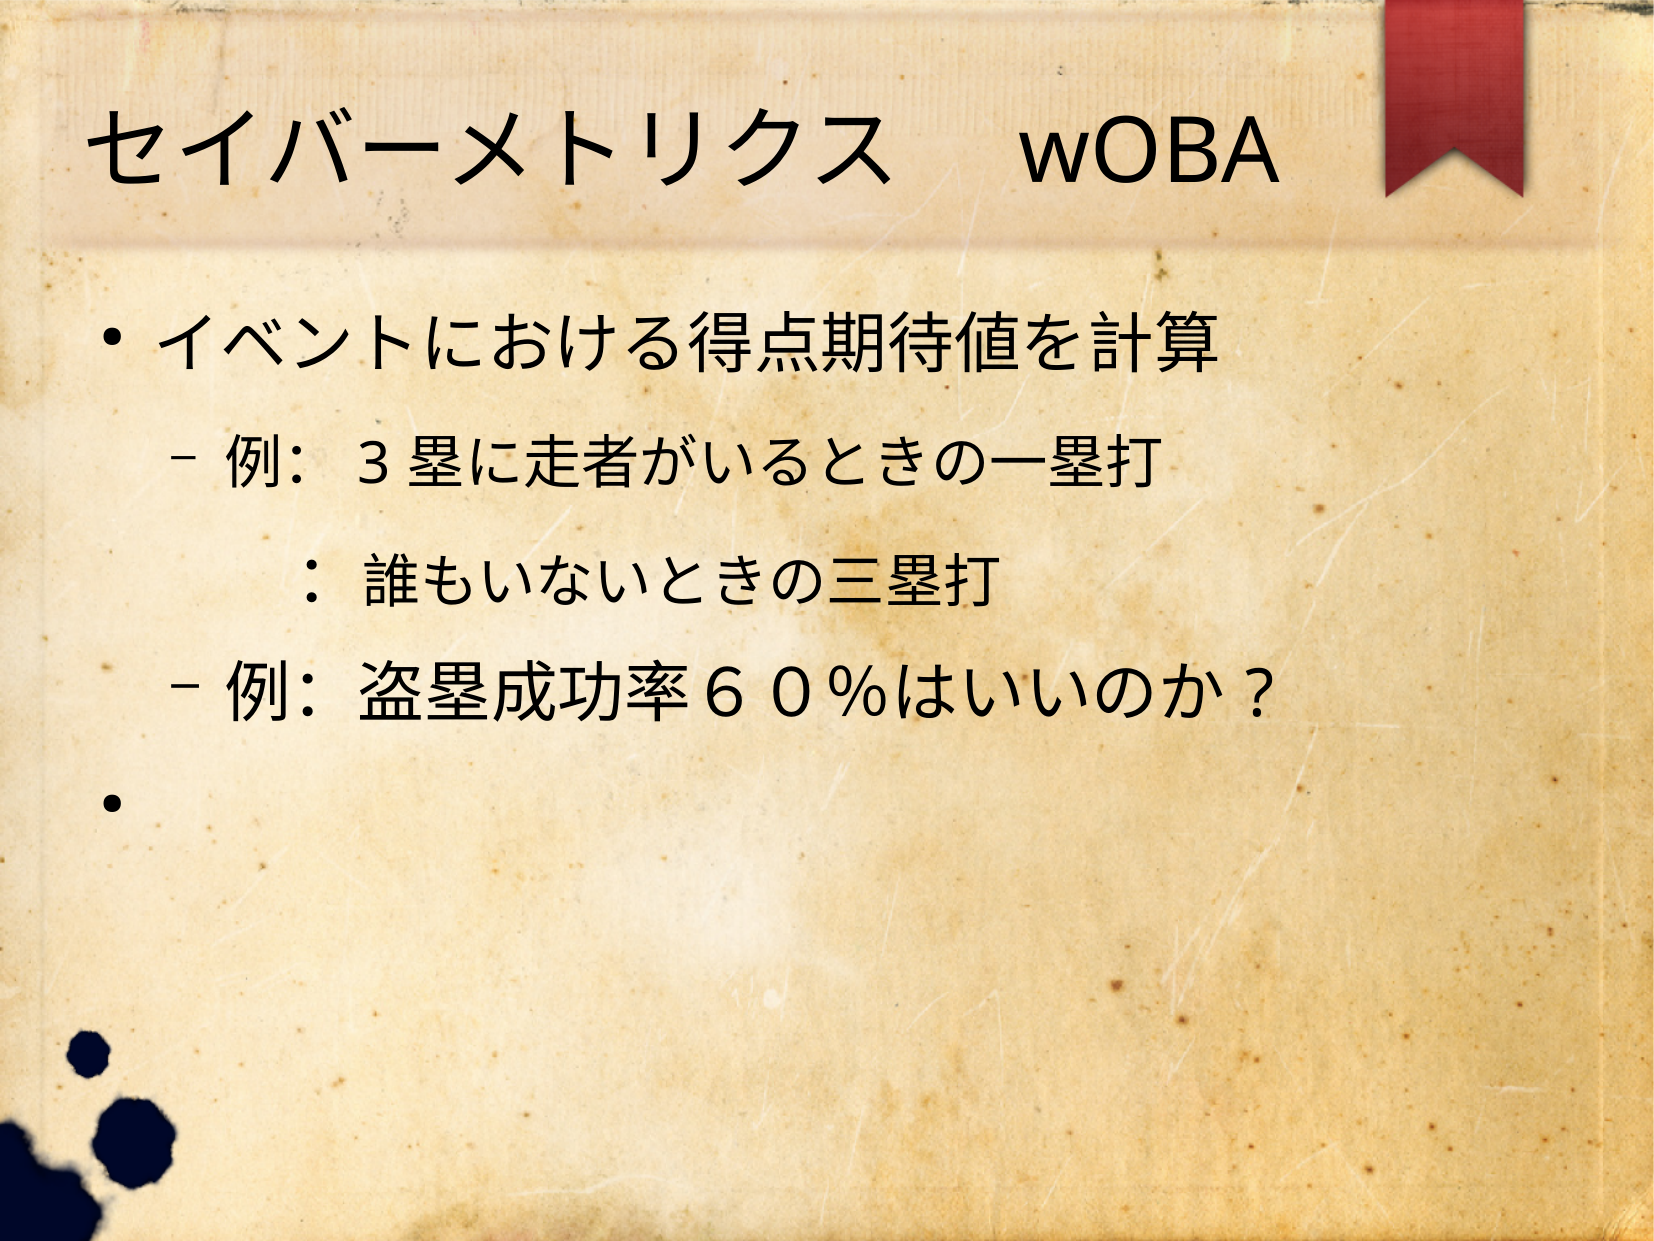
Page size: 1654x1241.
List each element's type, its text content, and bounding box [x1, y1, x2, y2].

picture [0, 0, 1654, 1241]
title セイバーメトリクス wOBA [82, 49, 1347, 237]
list イベントにおける得点期待値を計算 例：3塁に走者がいるときの一塁打 ：誰もいないときの三塁打 例：盗塁成功率６０％はいいのか? [82, 290, 1538, 1010]
